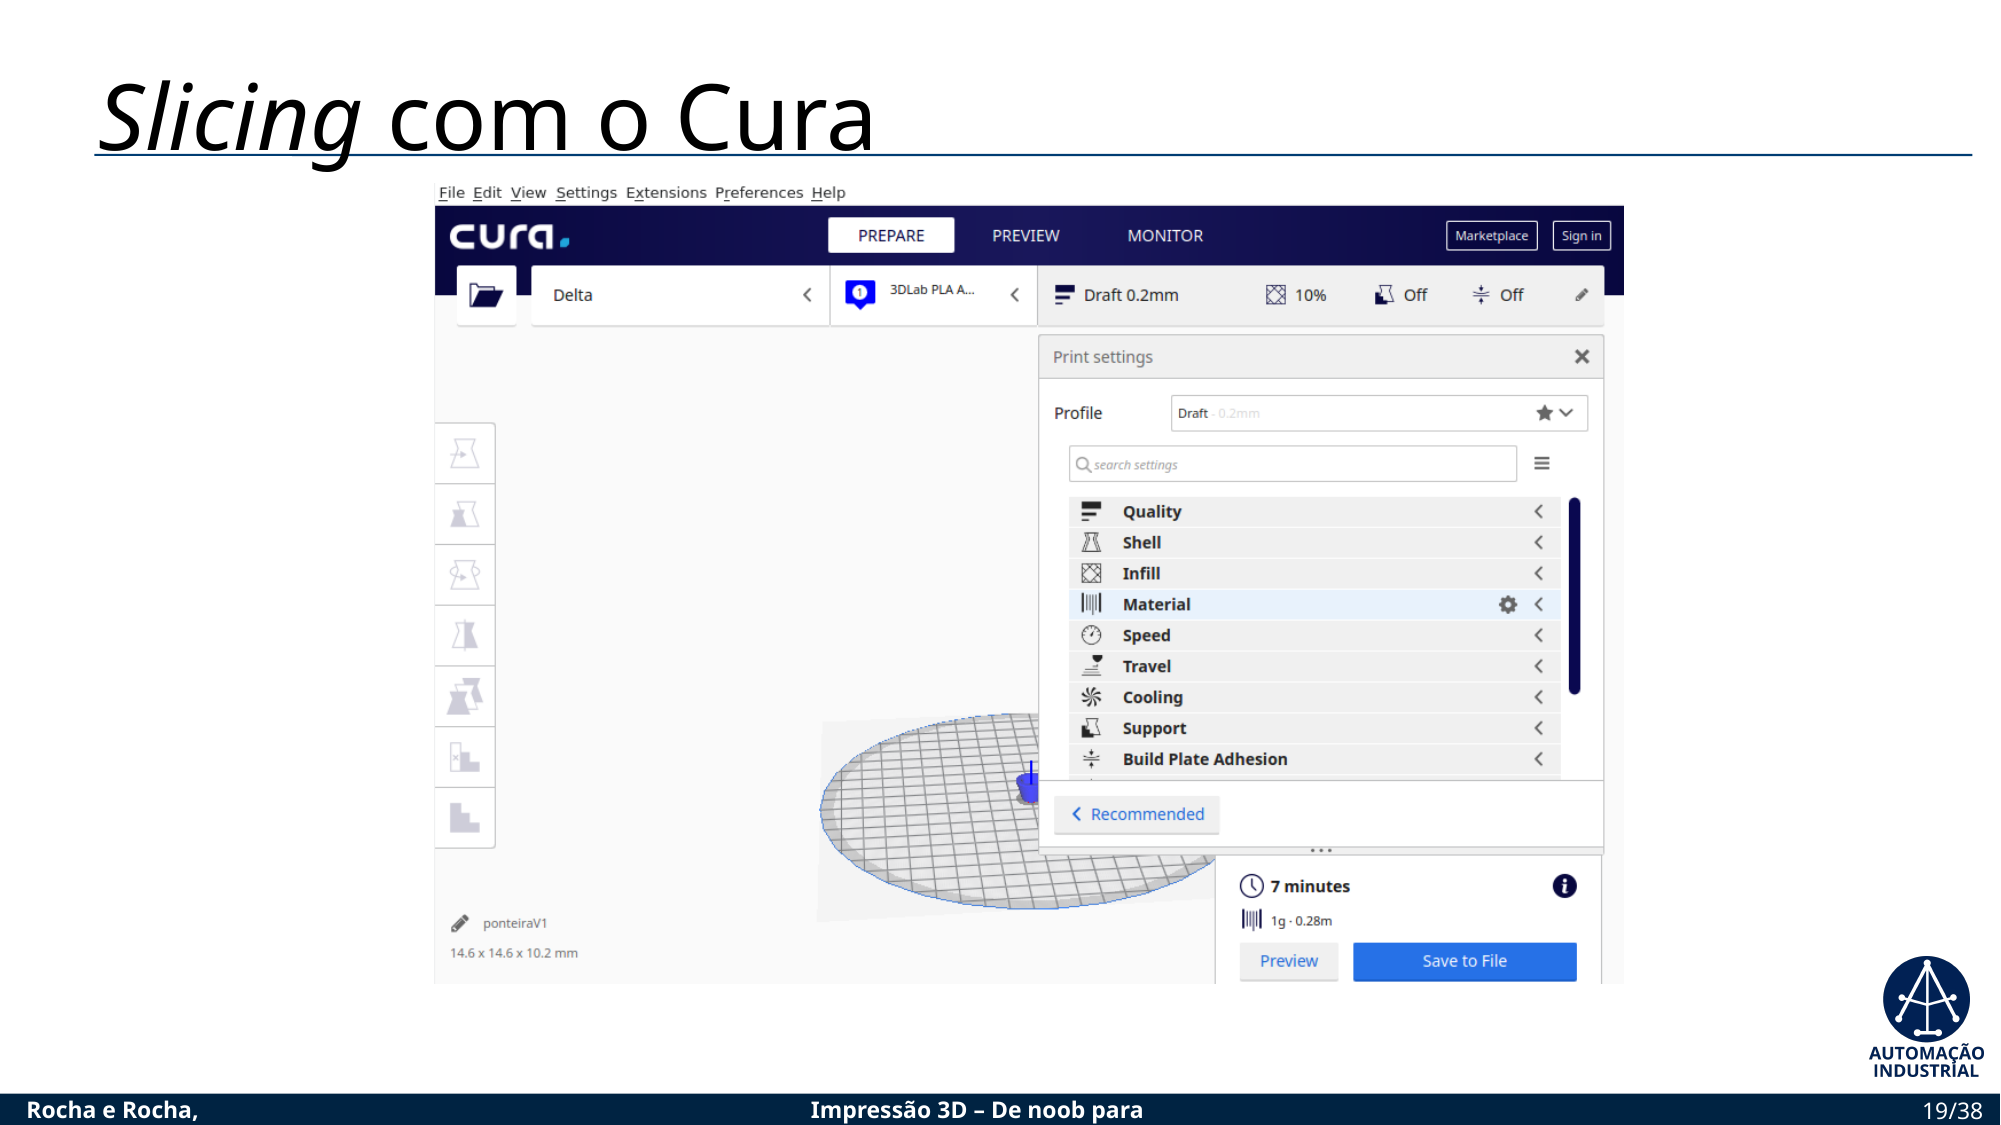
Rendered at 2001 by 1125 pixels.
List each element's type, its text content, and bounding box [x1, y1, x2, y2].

picture [1869, 956, 1984, 1077]
text_box Slicing com o Cura [84, 12, 1809, 230]
picture [434, 183, 1624, 984]
